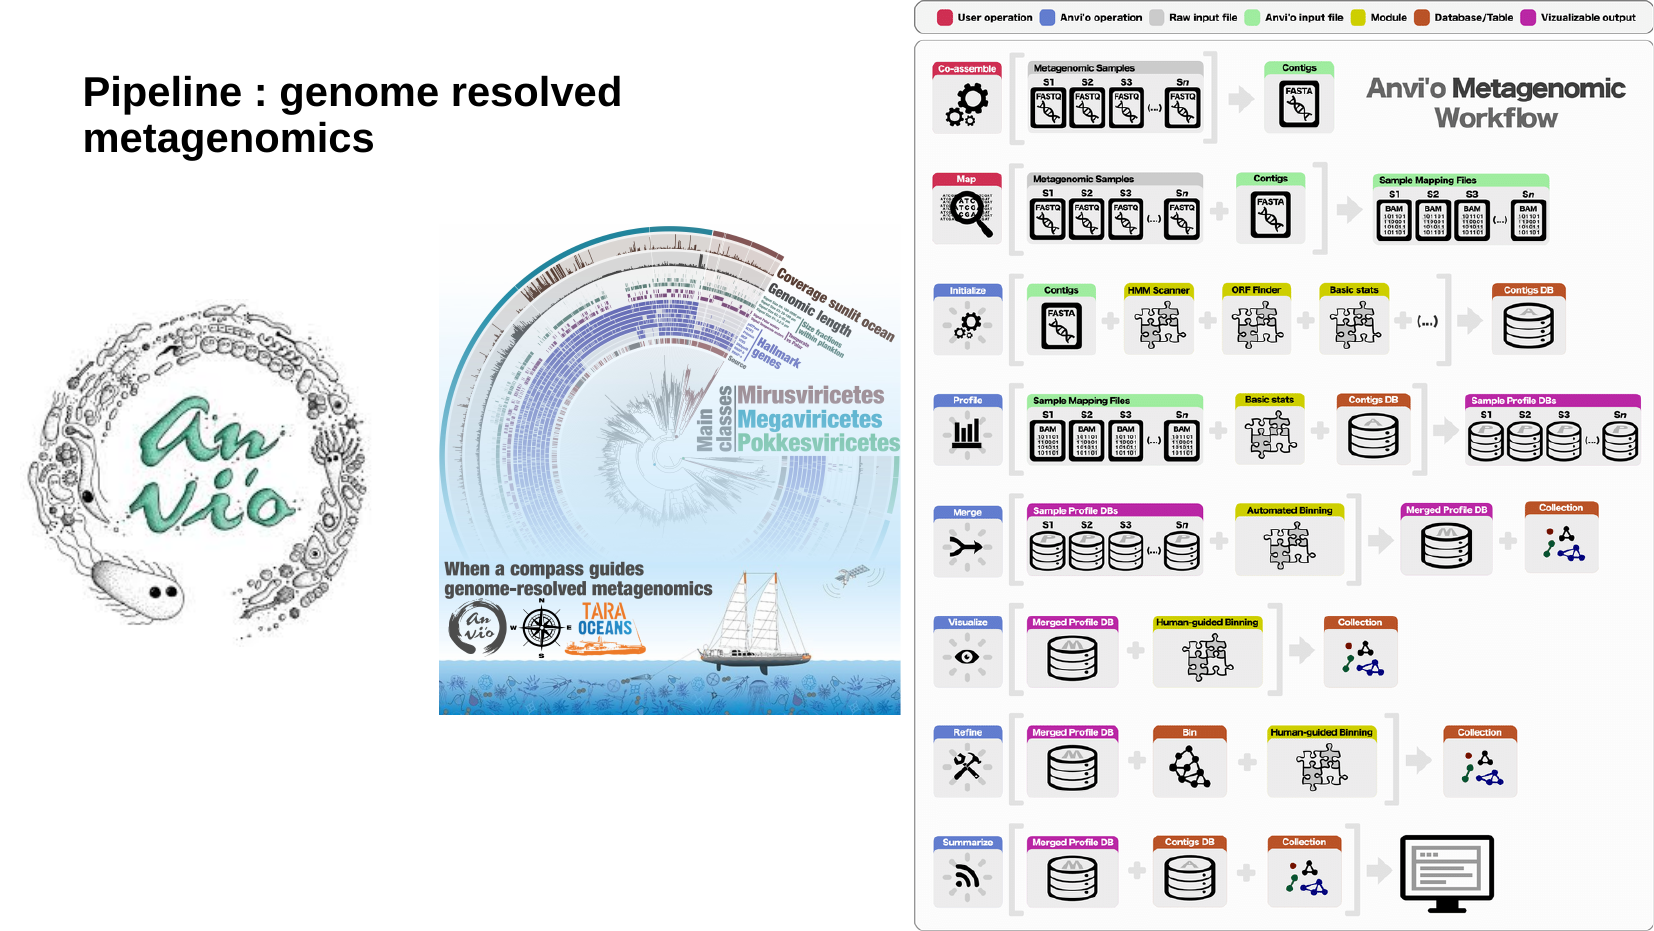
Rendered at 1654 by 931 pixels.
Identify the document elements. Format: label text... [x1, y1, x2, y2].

picture [20, 299, 376, 647]
picture [914, 0, 1654, 931]
picture [439, 224, 901, 715]
title Pipeline : genome resolved metagenomics [82, 37, 901, 193]
